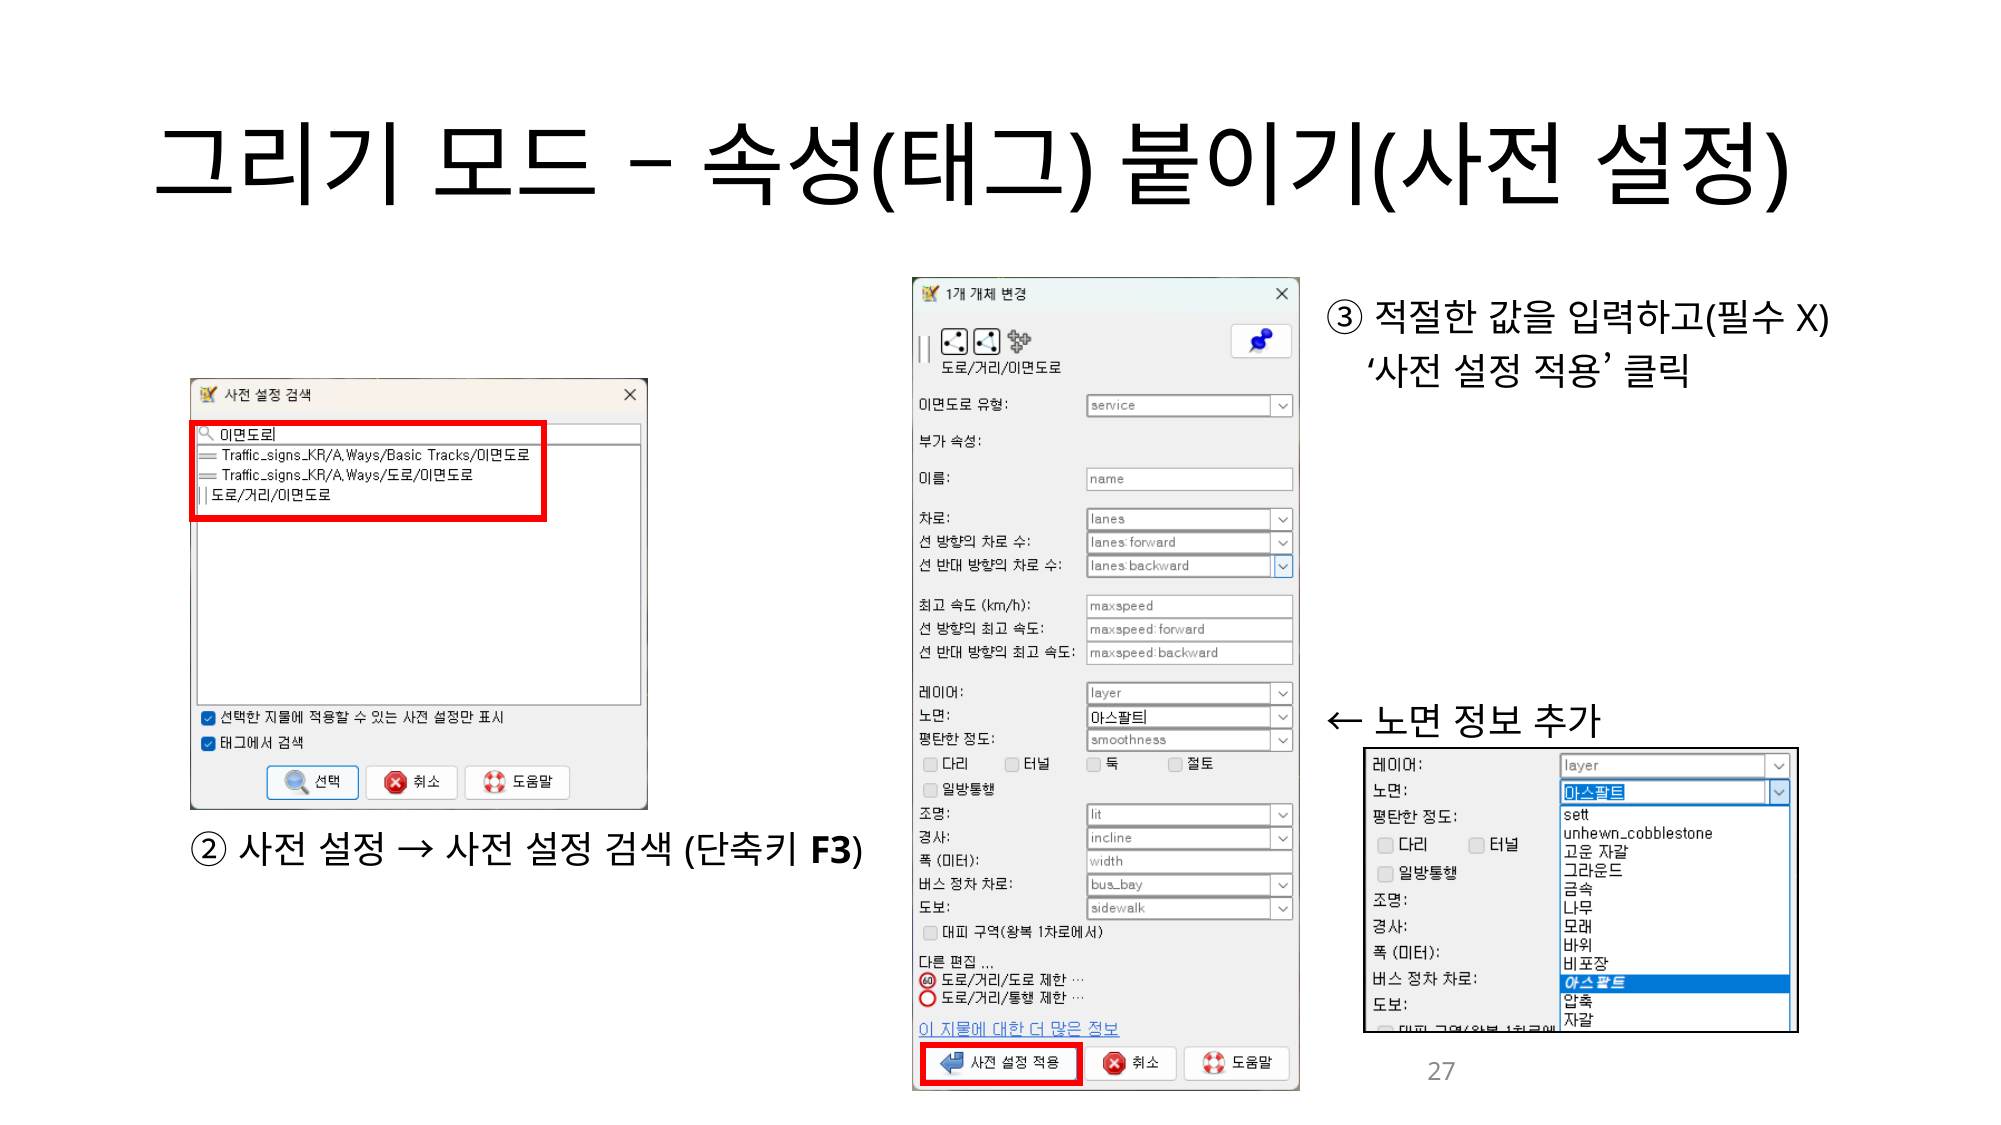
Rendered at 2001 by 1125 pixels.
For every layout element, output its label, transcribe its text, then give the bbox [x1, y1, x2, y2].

text_box ③ 적절한 값을 입력하고(필수 X) ‘사전 설정 적용’ 클릭 [1326, 277, 1918, 401]
text_box <숫자> [1412, 1042, 1863, 1103]
picture [1364, 748, 1798, 1031]
text_box ← 노면 정보 추가 [1326, 681, 1686, 751]
picture [912, 277, 1300, 1092]
text_box ② 사전 설정 → 사전 설정 검색 (단축키 F3) [190, 809, 856, 879]
picture [190, 378, 648, 810]
title 그리기 모드 – 속성(태그) 붙이기(사전 설정) [137, 59, 1863, 278]
picture [195, 426, 541, 515]
